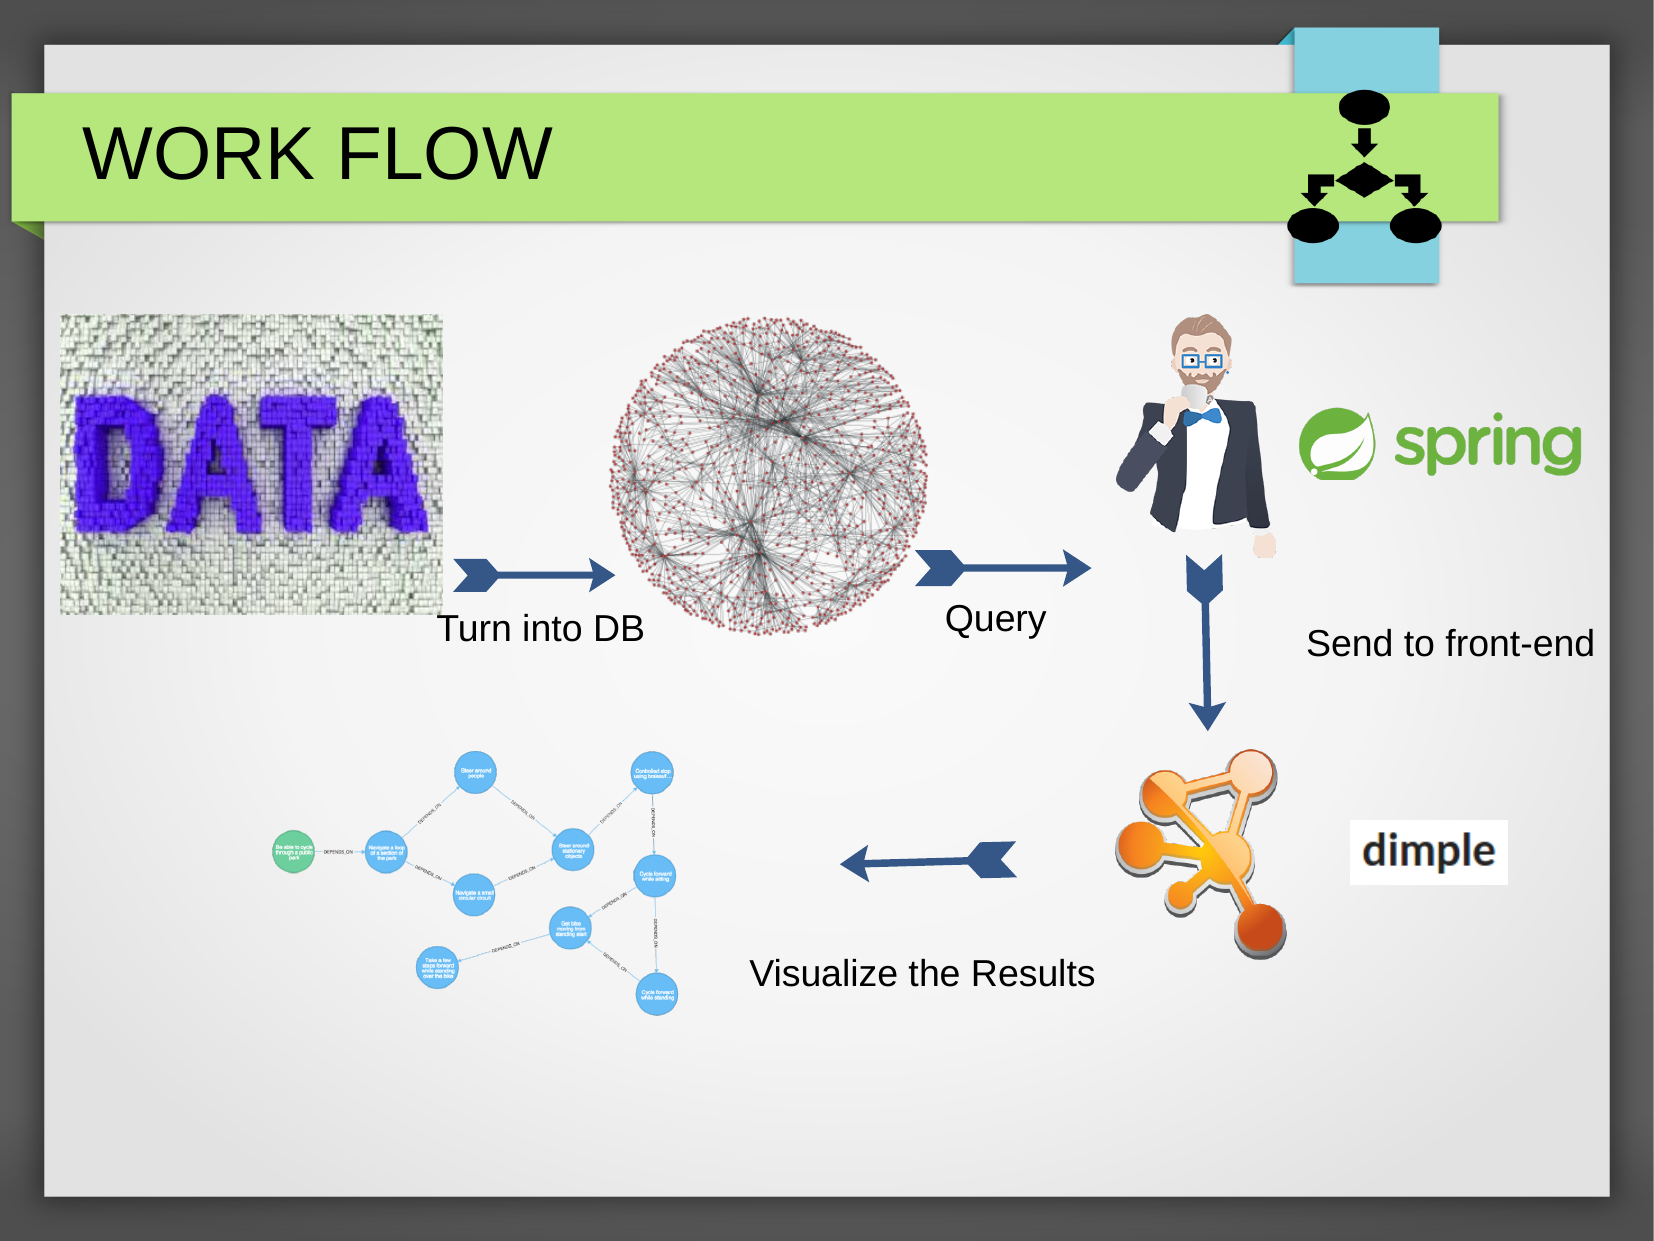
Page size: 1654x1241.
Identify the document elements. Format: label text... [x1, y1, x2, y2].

title WORK FLOW [82, 94, 1264, 213]
text_box Turn into DB [421, 600, 661, 671]
picture [0, 0, 1654, 1241]
text_box Query [930, 589, 1066, 661]
text_box Send to front-end [1291, 615, 1611, 686]
text_box Visualize the Results [734, 945, 1111, 1044]
